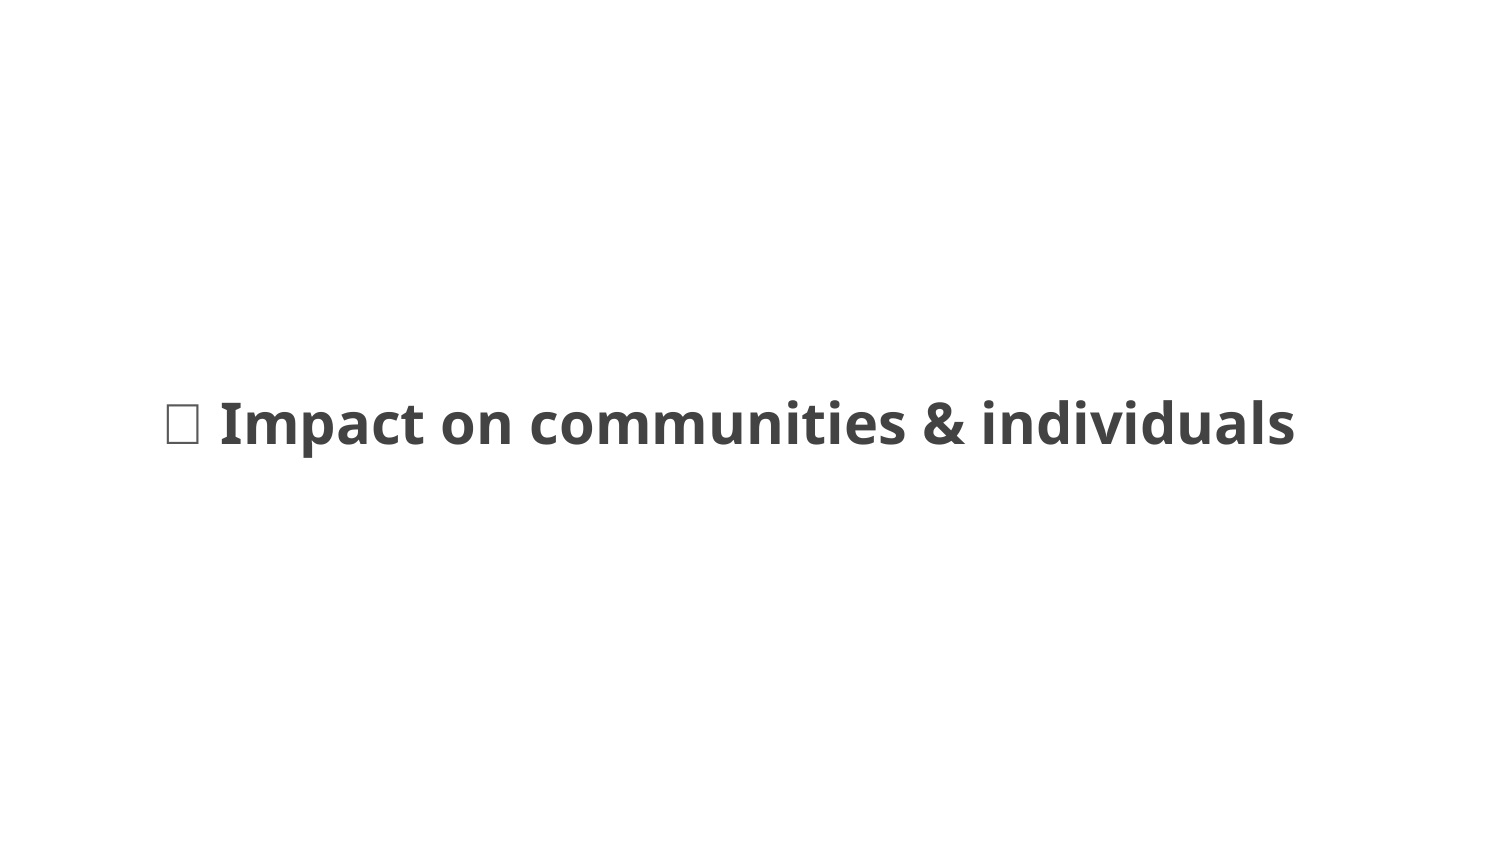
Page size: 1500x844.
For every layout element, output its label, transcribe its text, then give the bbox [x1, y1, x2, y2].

title 💥 Impact on communities & individuals [37, 352, 1436, 491]
